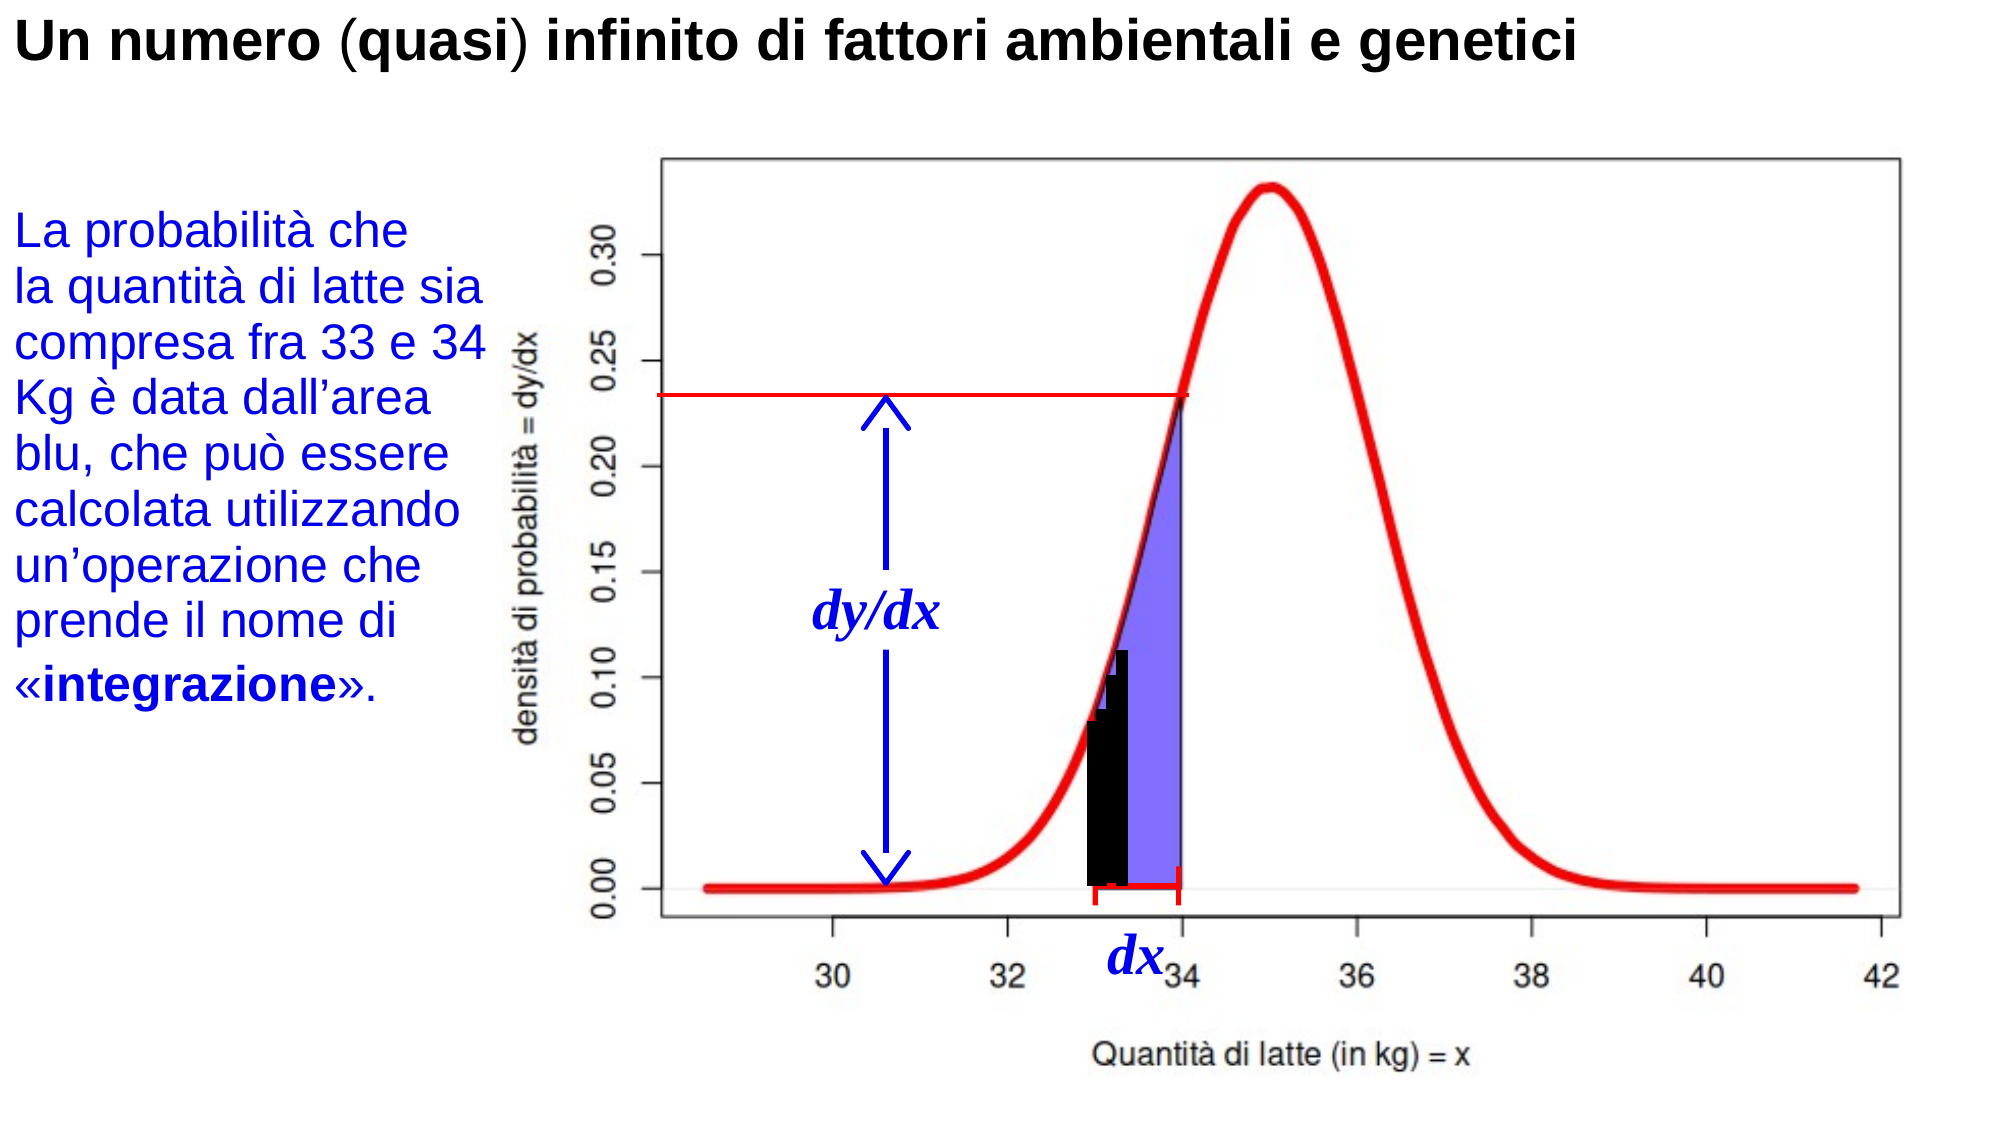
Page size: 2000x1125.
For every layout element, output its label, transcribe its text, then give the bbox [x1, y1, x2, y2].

text_box Un numero (quasi) infinito di fattori ambientali e genetici [0, 0, 1979, 145]
picture [502, 0, 1983, 1117]
text_box dx [1092, 915, 1182, 995]
text_box La probabilità che la quantità di latte sia compresa fra 33 e 34 Kg è data dall’area blu, che può essere calcolata utilizzando un’operazione che prende il nome di «integrazione». [0, 145, 1979, 721]
text_box dy/dx [797, 570, 957, 650]
